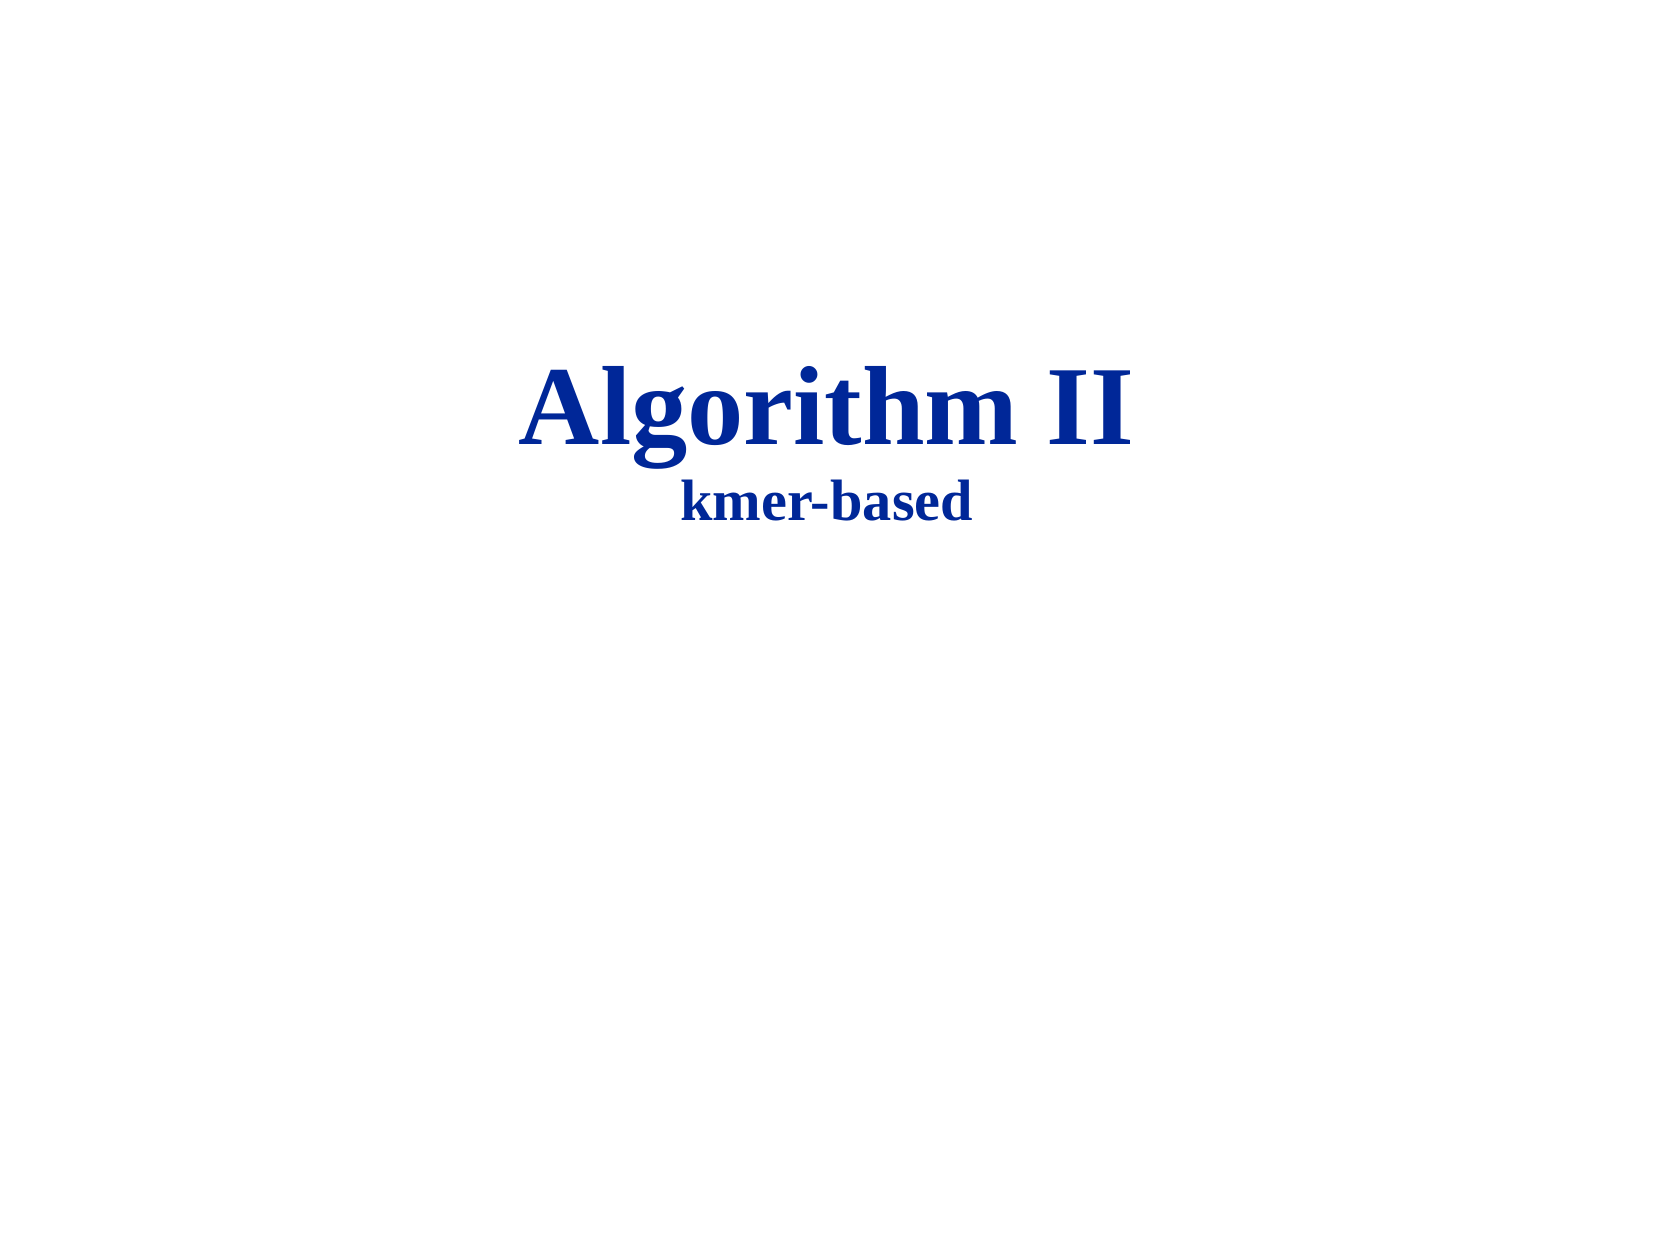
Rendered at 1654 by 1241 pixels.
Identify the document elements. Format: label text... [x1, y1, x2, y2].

title Algorithm II kmer-based [82, 315, 1571, 563]
